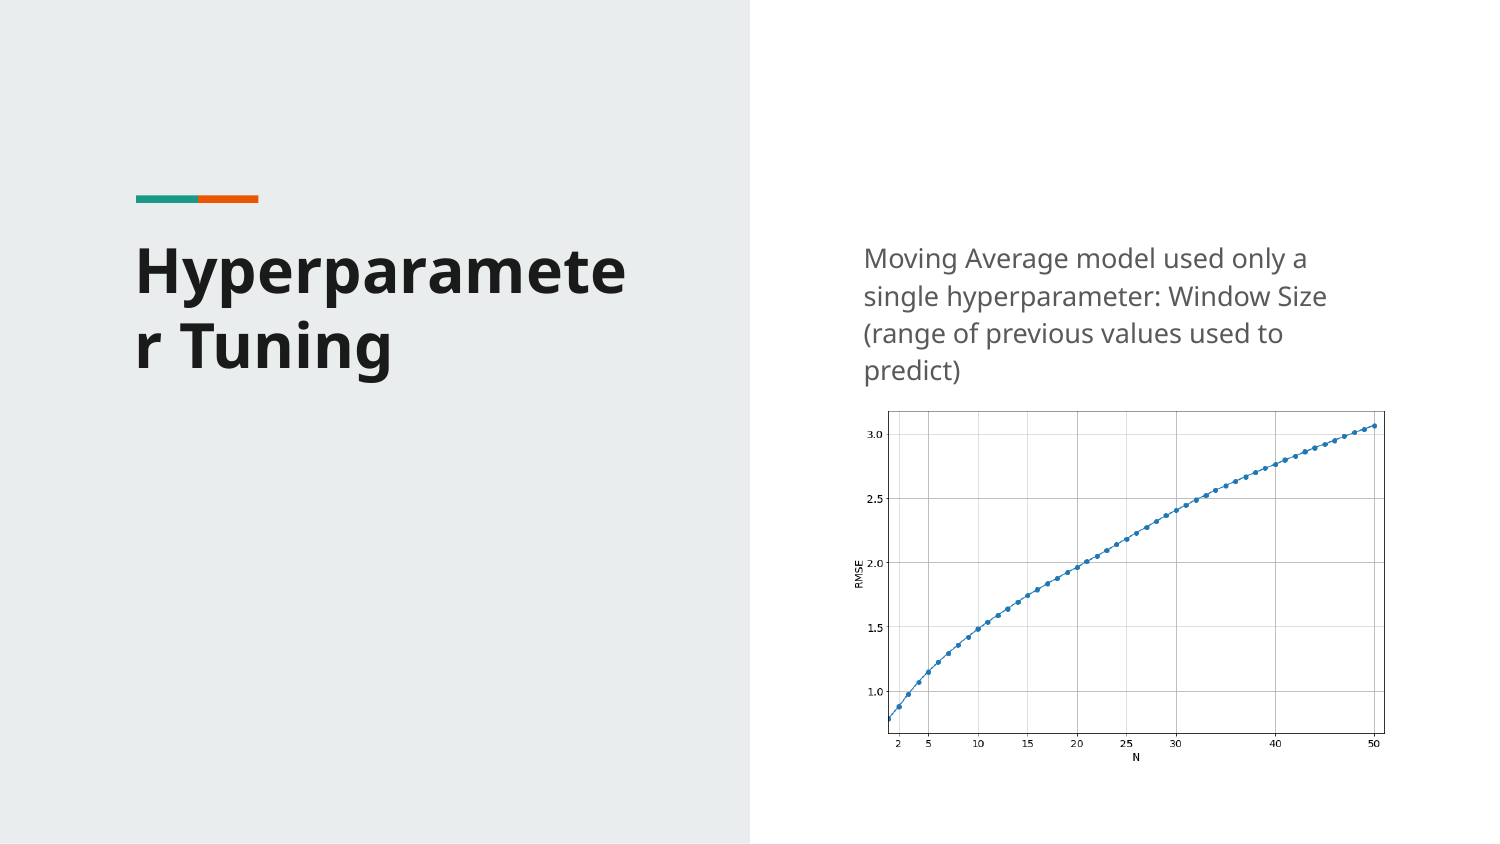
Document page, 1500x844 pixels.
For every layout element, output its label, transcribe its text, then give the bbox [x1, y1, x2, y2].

title Hyperparameter Tuning [119, 216, 662, 494]
subtitle Moving Average model used only a single hyperparameter: Window Size (range of previous values used to predict) [848, 221, 1391, 347]
list 1 [848, 221, 1403, 719]
picture [848, 403, 1391, 767]
